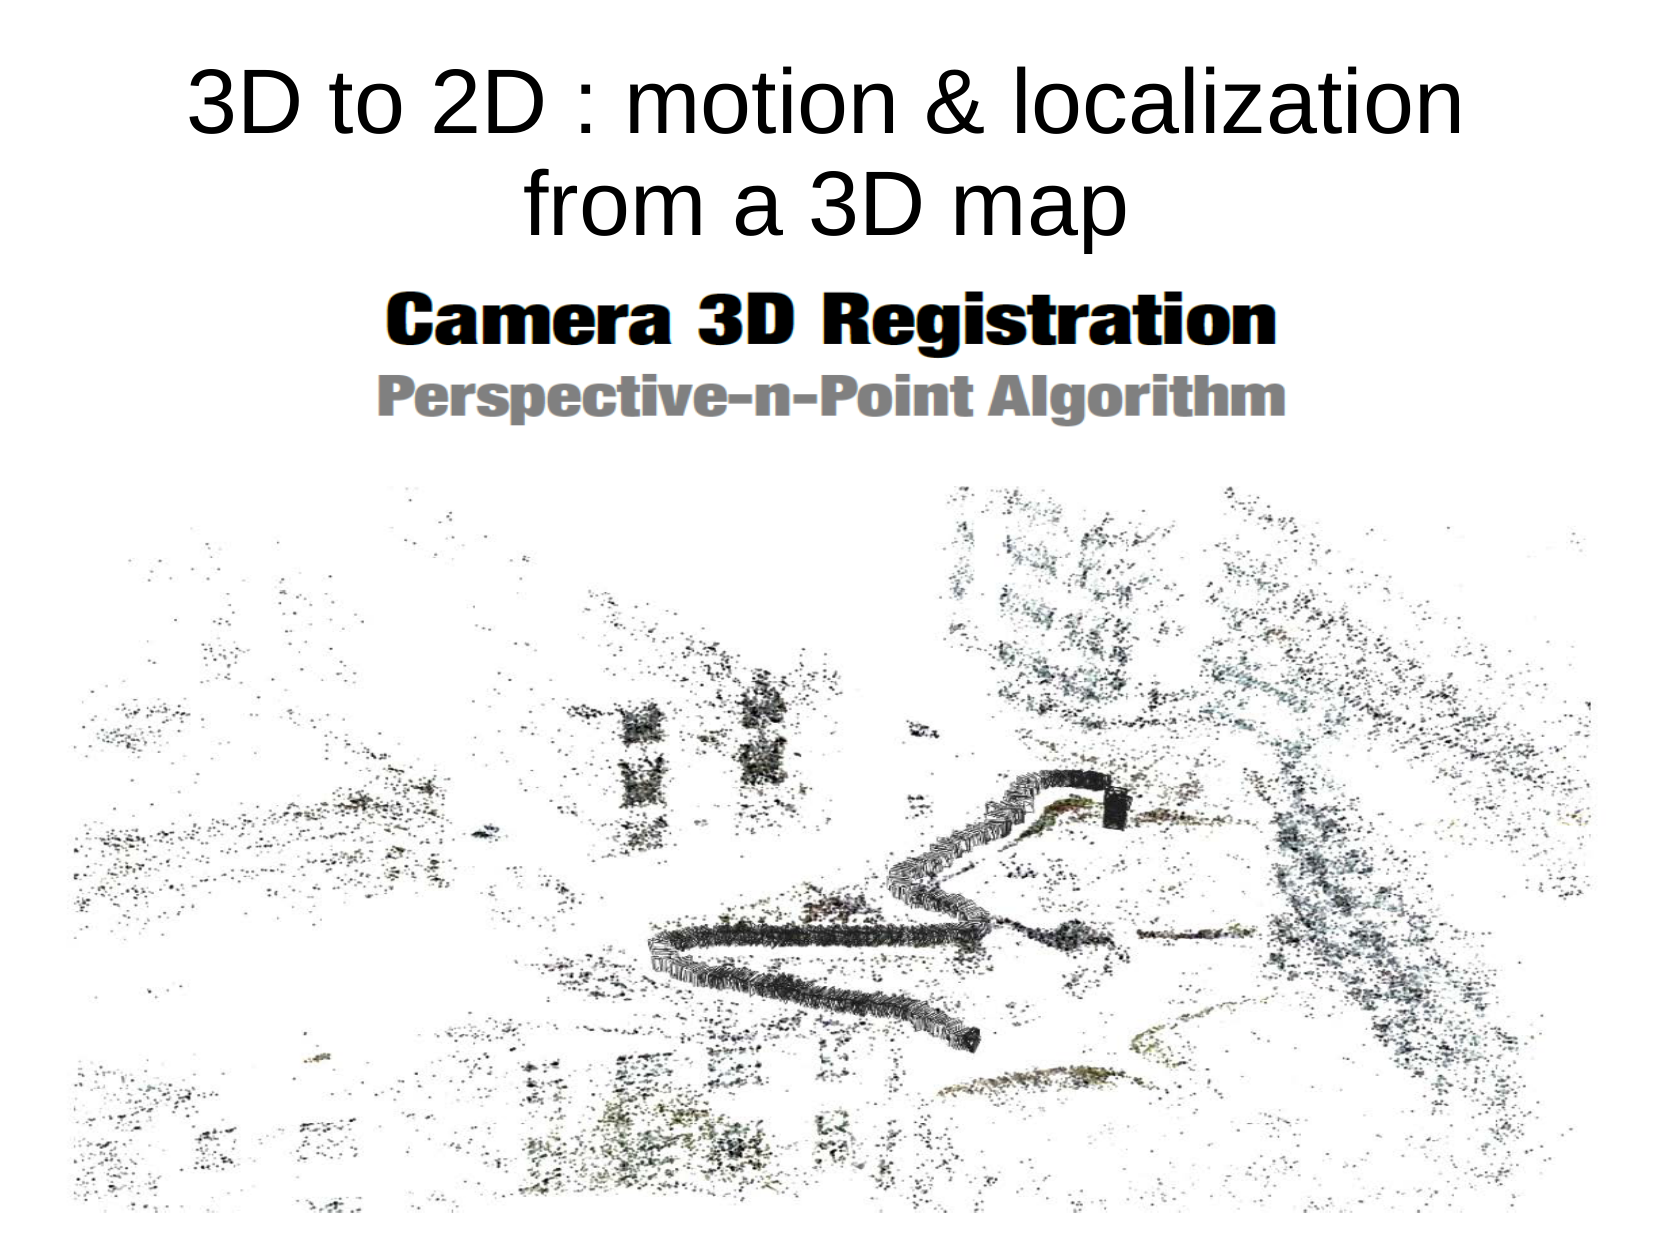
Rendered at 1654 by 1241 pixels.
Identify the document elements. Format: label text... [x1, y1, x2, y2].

picture [47, 283, 1626, 1229]
title 3D to 2D : motion & localization from a 3D map [82, 49, 1571, 257]
